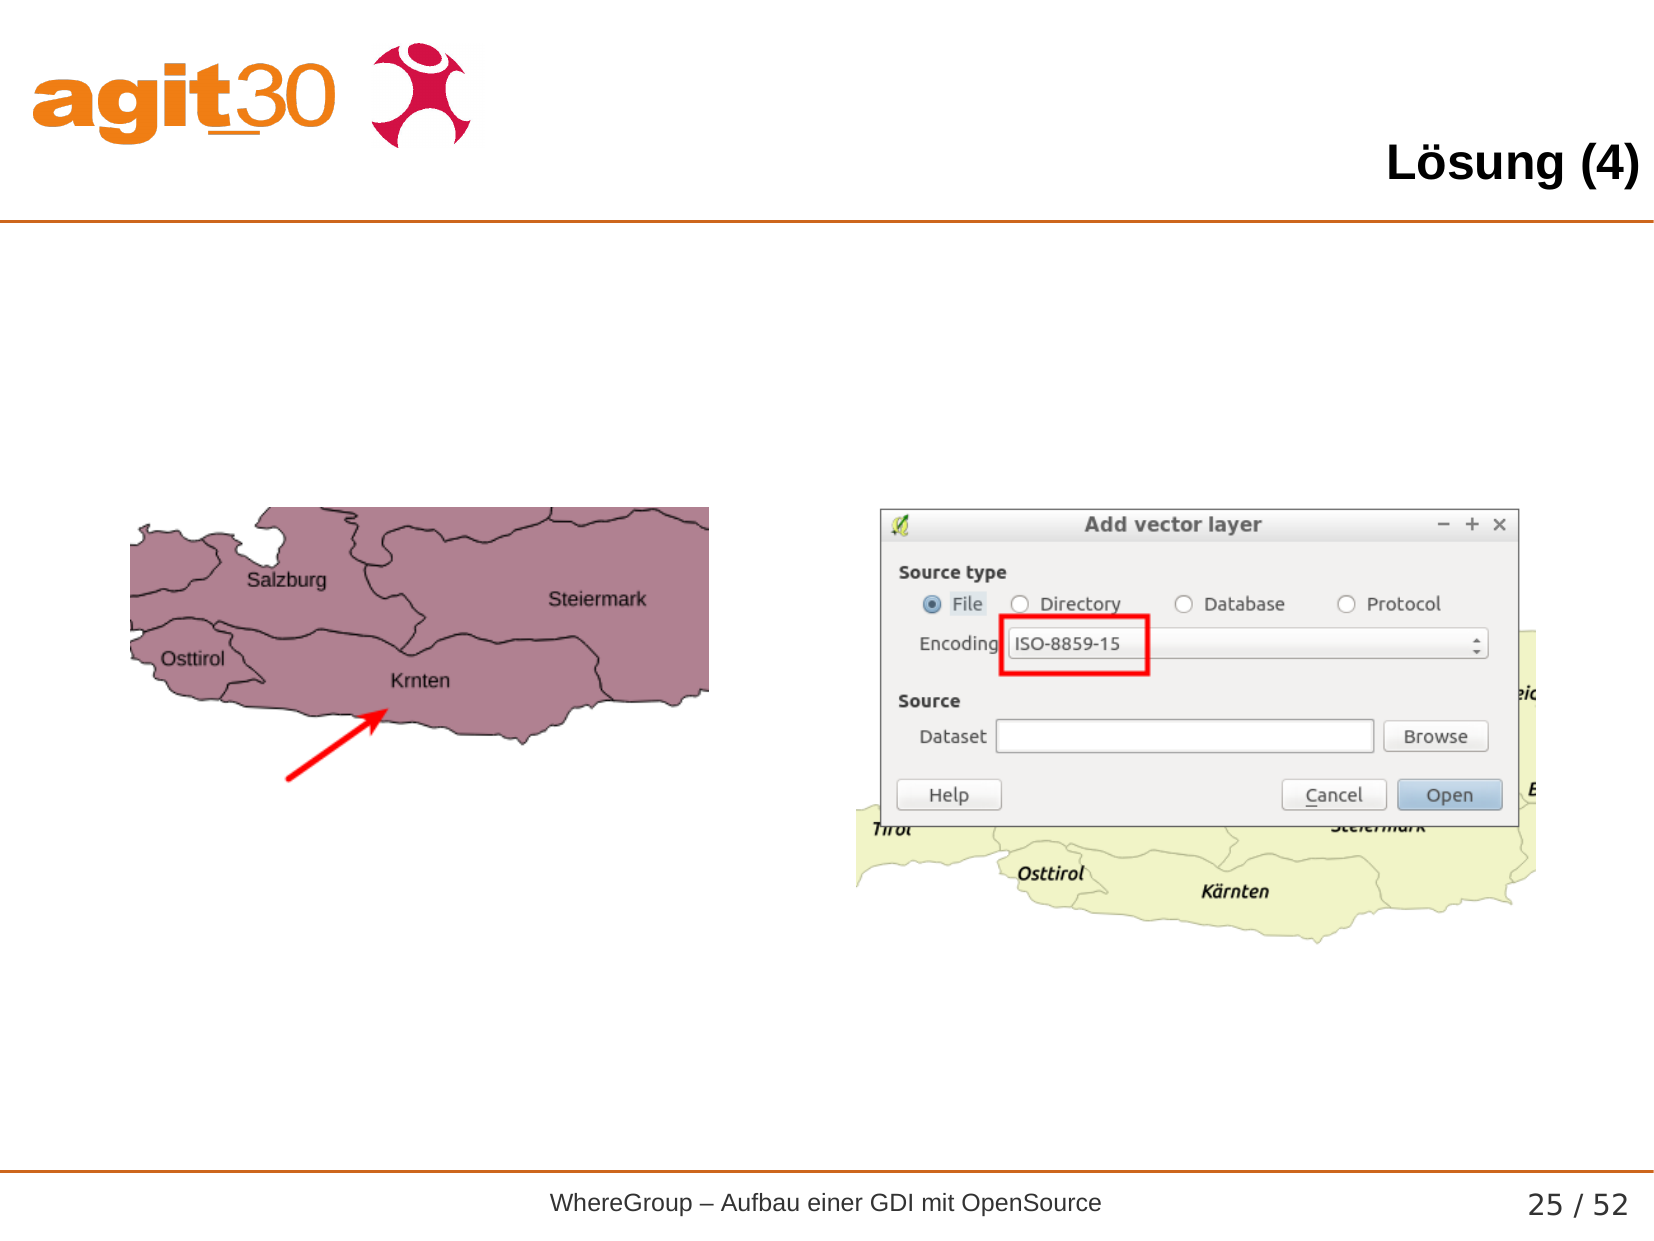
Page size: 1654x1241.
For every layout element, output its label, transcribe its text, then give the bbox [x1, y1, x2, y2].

title Lösung (4) [253, 118, 1642, 207]
picture [856, 491, 1536, 975]
picture [130, 507, 709, 827]
picture [29, 58, 340, 148]
